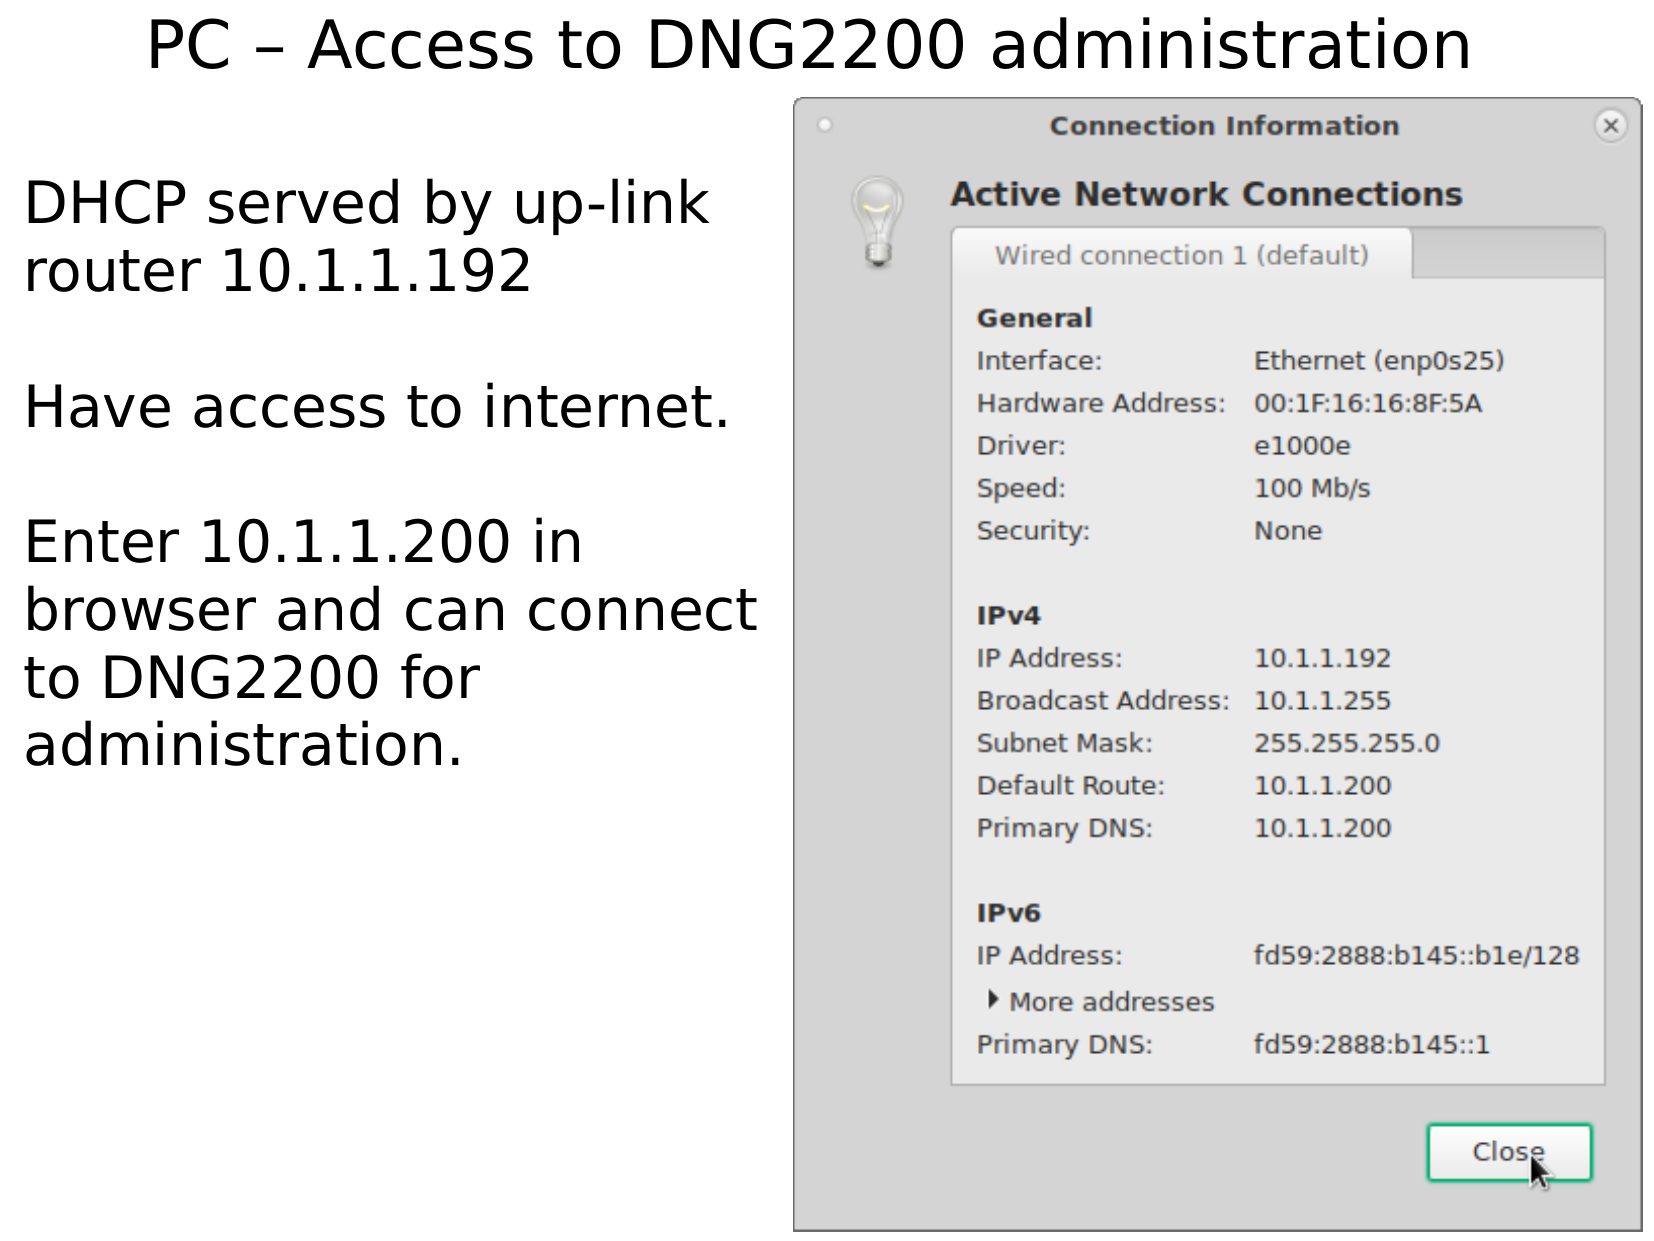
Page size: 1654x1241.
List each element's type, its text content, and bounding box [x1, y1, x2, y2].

picture [793, 97, 1643, 1232]
title PC – Access to DNG2200 administration [0, 0, 1642, 98]
text_box DHCP served by up-link router 10.1.1.192 Have access to internet. Enter 10.1.1.200 in browser and can connect to DNG2200 for administration. [23, 169, 780, 780]
